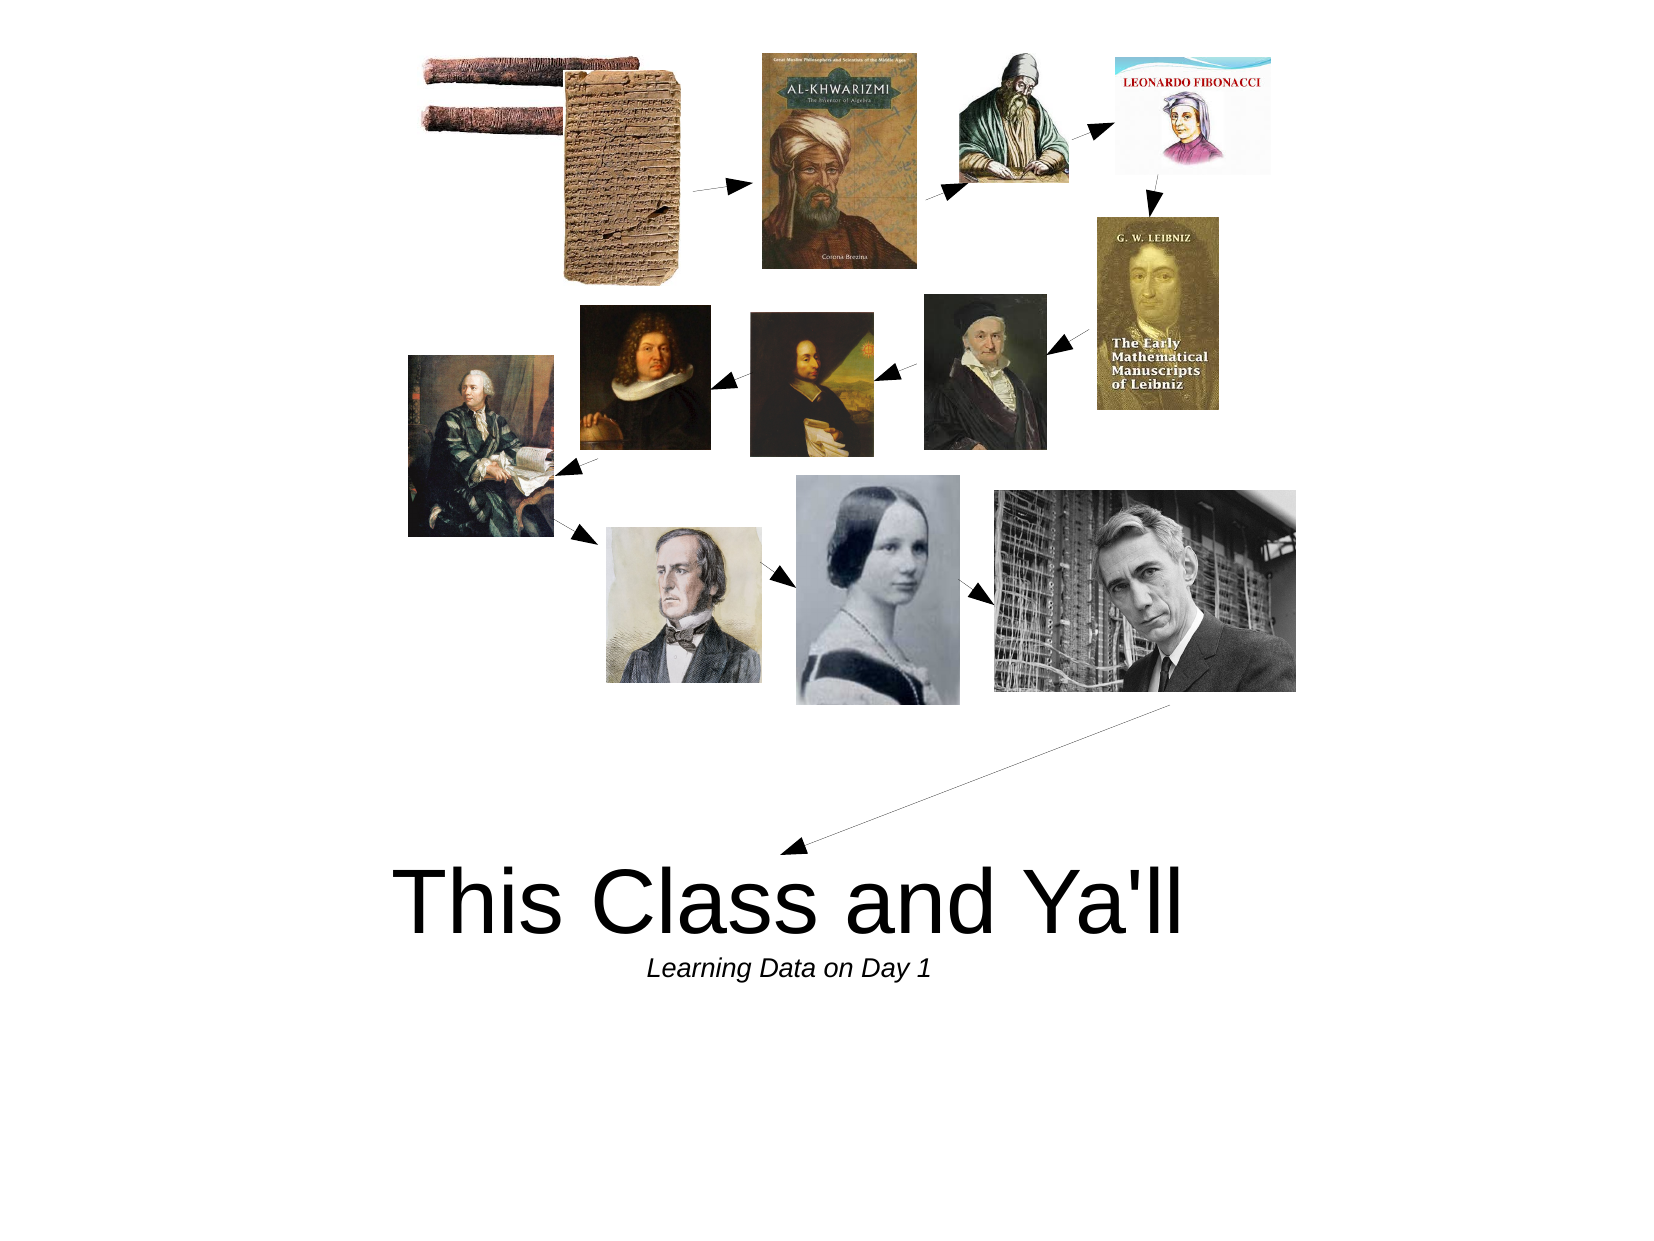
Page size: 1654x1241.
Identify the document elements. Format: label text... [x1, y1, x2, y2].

title This Class and Ya'll Learning Data on Day 1 [45, 812, 1534, 1021]
picture [1115, 57, 1271, 175]
picture [408, 355, 554, 537]
picture [994, 490, 1296, 692]
picture [762, 53, 917, 270]
picture [1097, 217, 1219, 410]
picture [924, 294, 1047, 451]
picture [417, 44, 681, 286]
picture [580, 305, 711, 451]
picture [606, 527, 762, 683]
picture [750, 312, 874, 457]
picture [796, 475, 960, 706]
picture [959, 53, 1069, 183]
